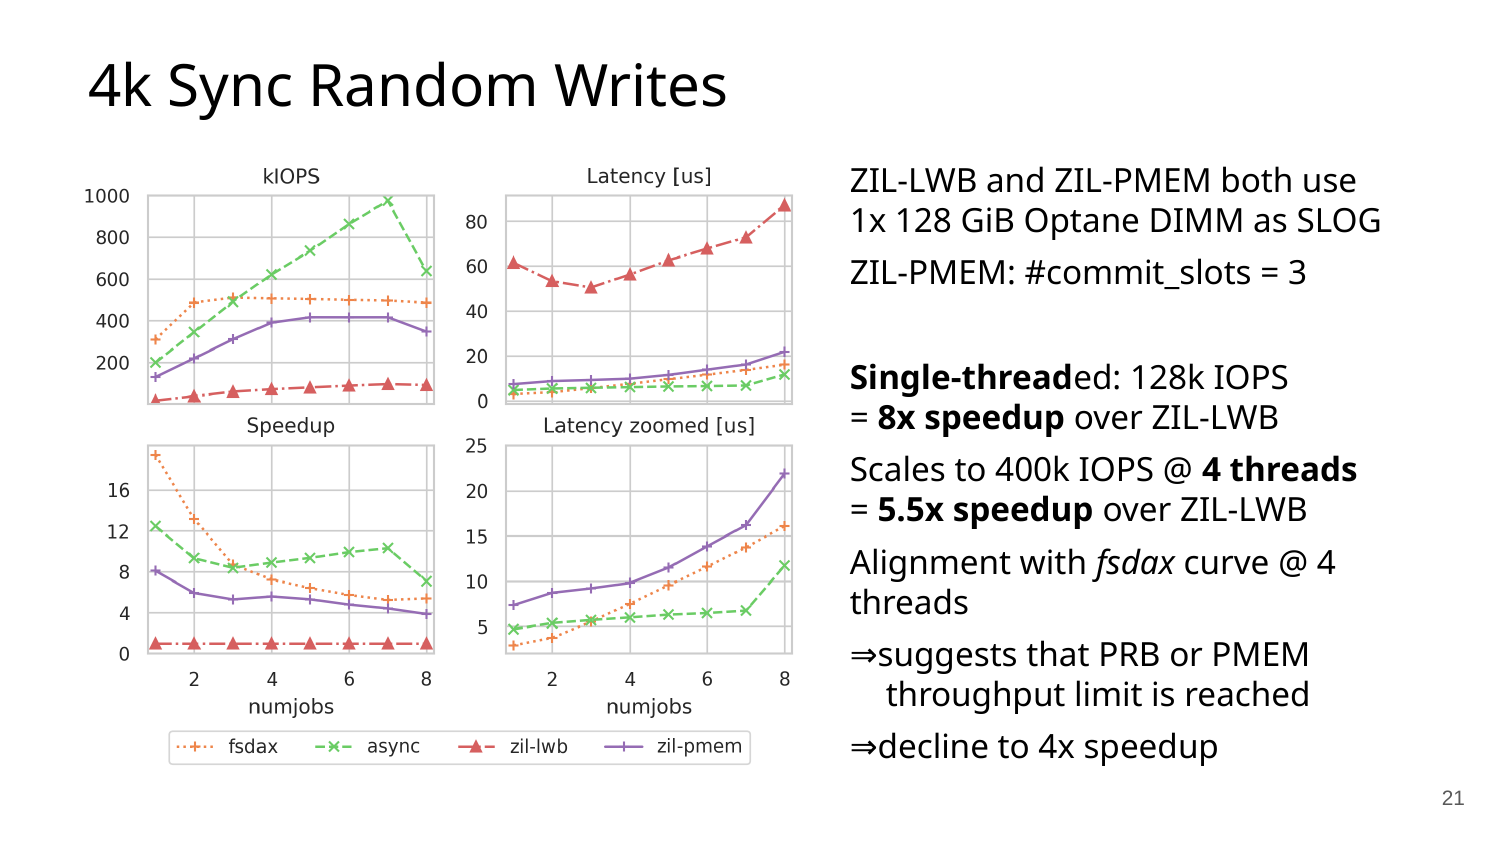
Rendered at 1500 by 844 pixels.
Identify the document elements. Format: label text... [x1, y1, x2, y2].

text_box ZIL-LWB and ZIL-PMEM both use 1x 128 GiB Optane DIMM as SLOG ZIL-PMEM: #commit_slots = 3 Single-threaded: 128k IOPS = 8x speedup over ZIL-LWB Scales to 400k IOPS @ 4 threads = 5.5x speedup over ZIL-LWB Alignment with fsdax curve @ 4 threads ⇒suggests that PRB or PMEM throughput limit is reached ⇒decline to 4x speedup [834, 143, 1455, 620]
picture [80, 165, 795, 767]
title 4k Sync Random Writes [73, 33, 1069, 165]
slide_number <number> [1389, 764, 1480, 830]
